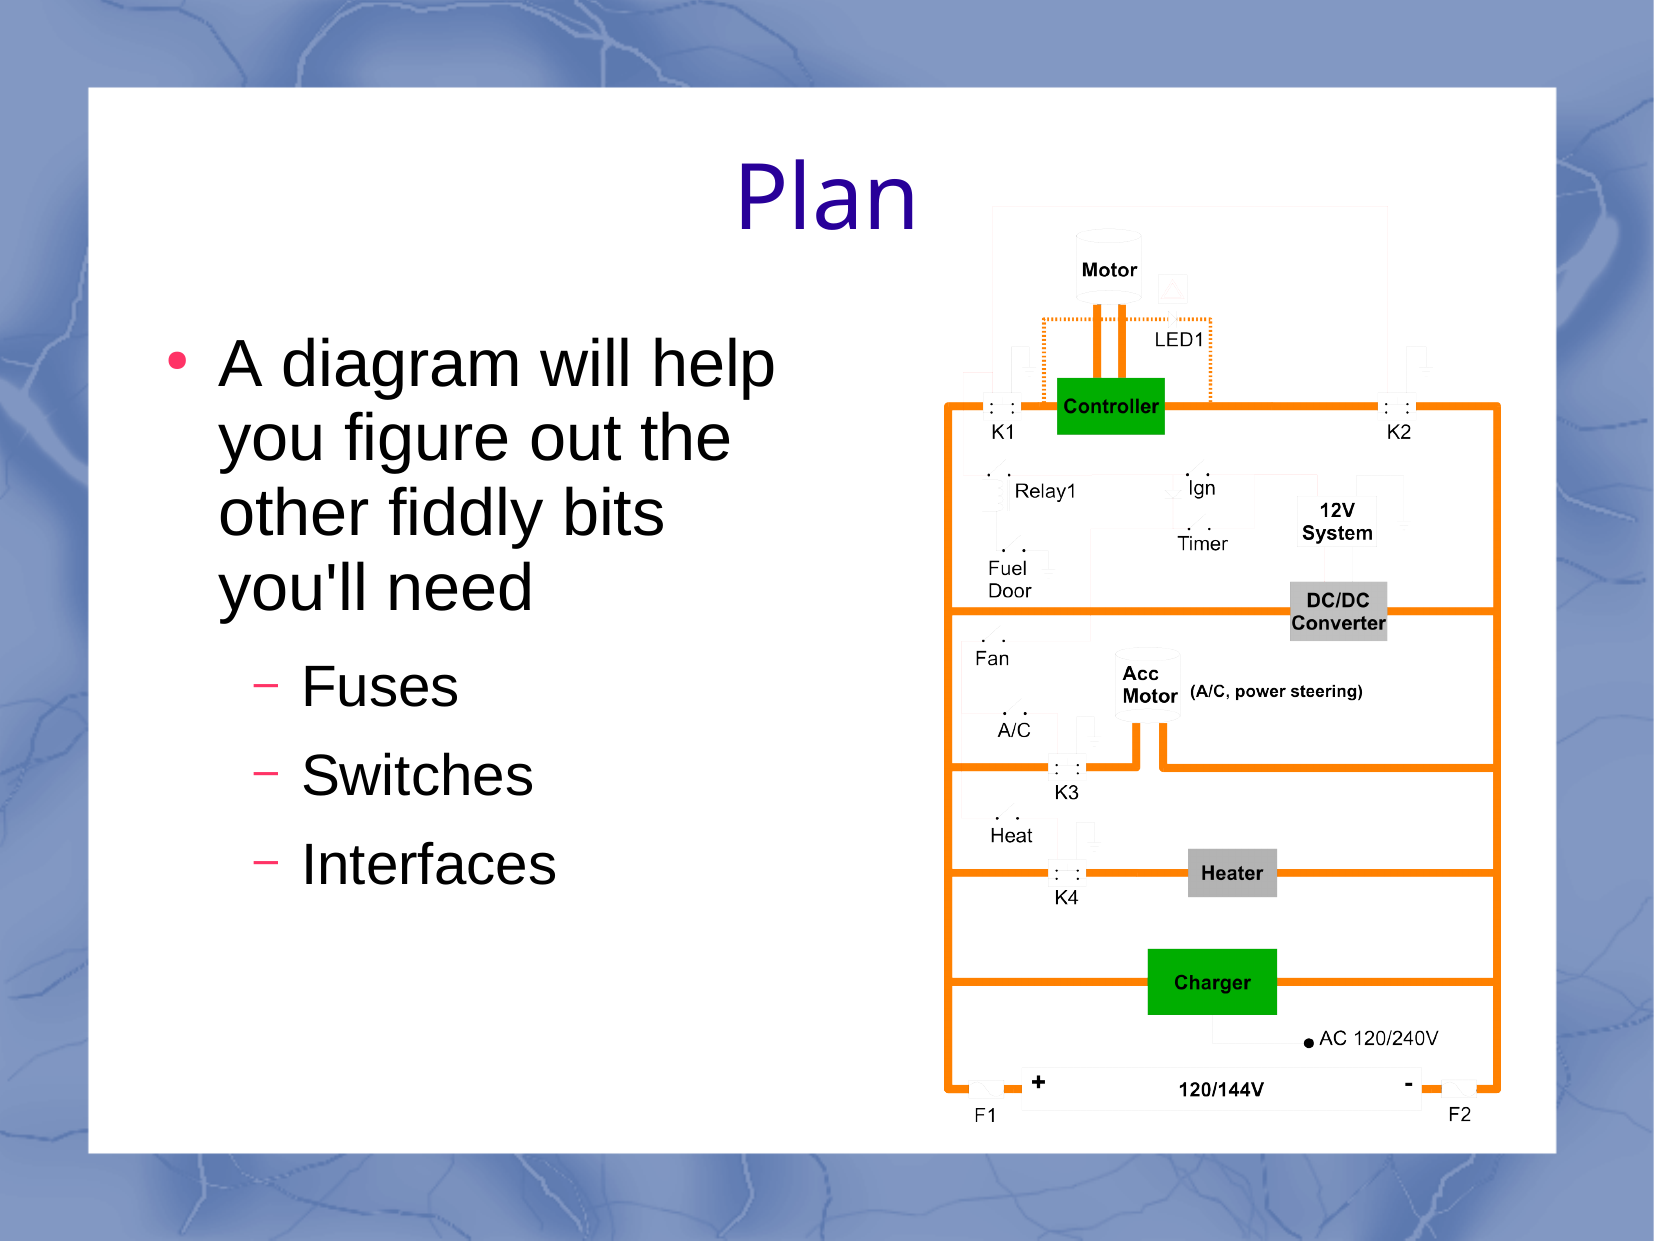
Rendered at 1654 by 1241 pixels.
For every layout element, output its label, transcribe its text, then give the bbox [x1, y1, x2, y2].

title Plan [118, 90, 1536, 298]
picture [0, 0, 1654, 1241]
list A diagram will help you figure out the other fiddly bits you'll need Fuses Switches Interfaces [147, 325, 811, 1232]
